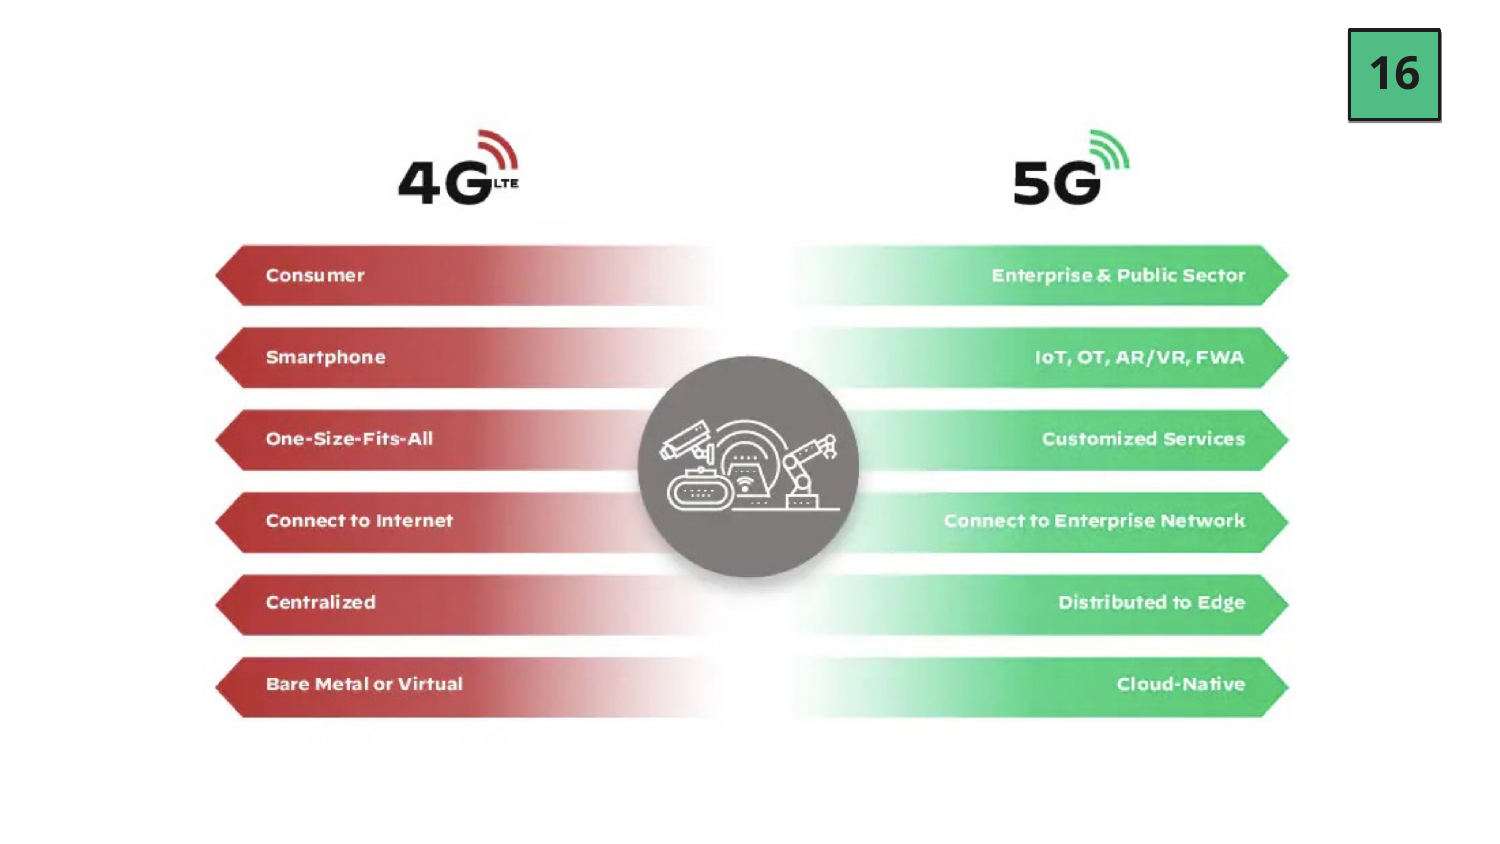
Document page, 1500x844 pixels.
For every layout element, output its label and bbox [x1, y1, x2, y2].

picture [159, 89, 1341, 754]
